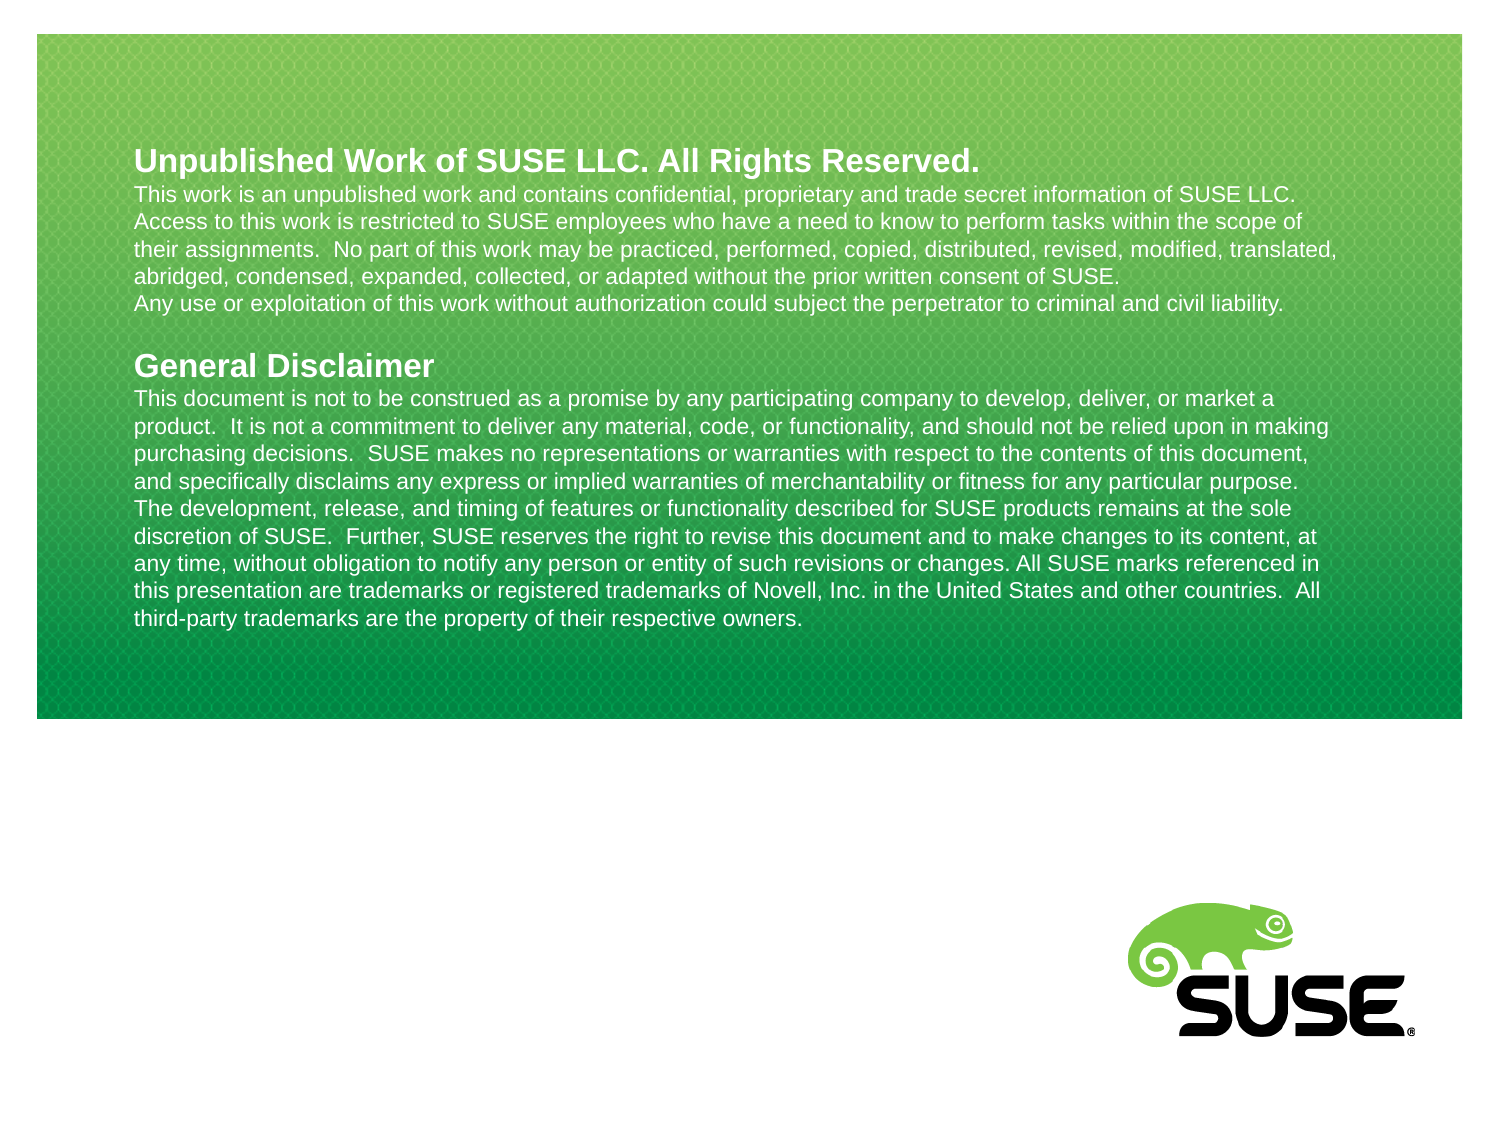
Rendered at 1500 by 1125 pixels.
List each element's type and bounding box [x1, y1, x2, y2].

picture [1128, 903, 1415, 1037]
picture [37, 34, 1463, 719]
